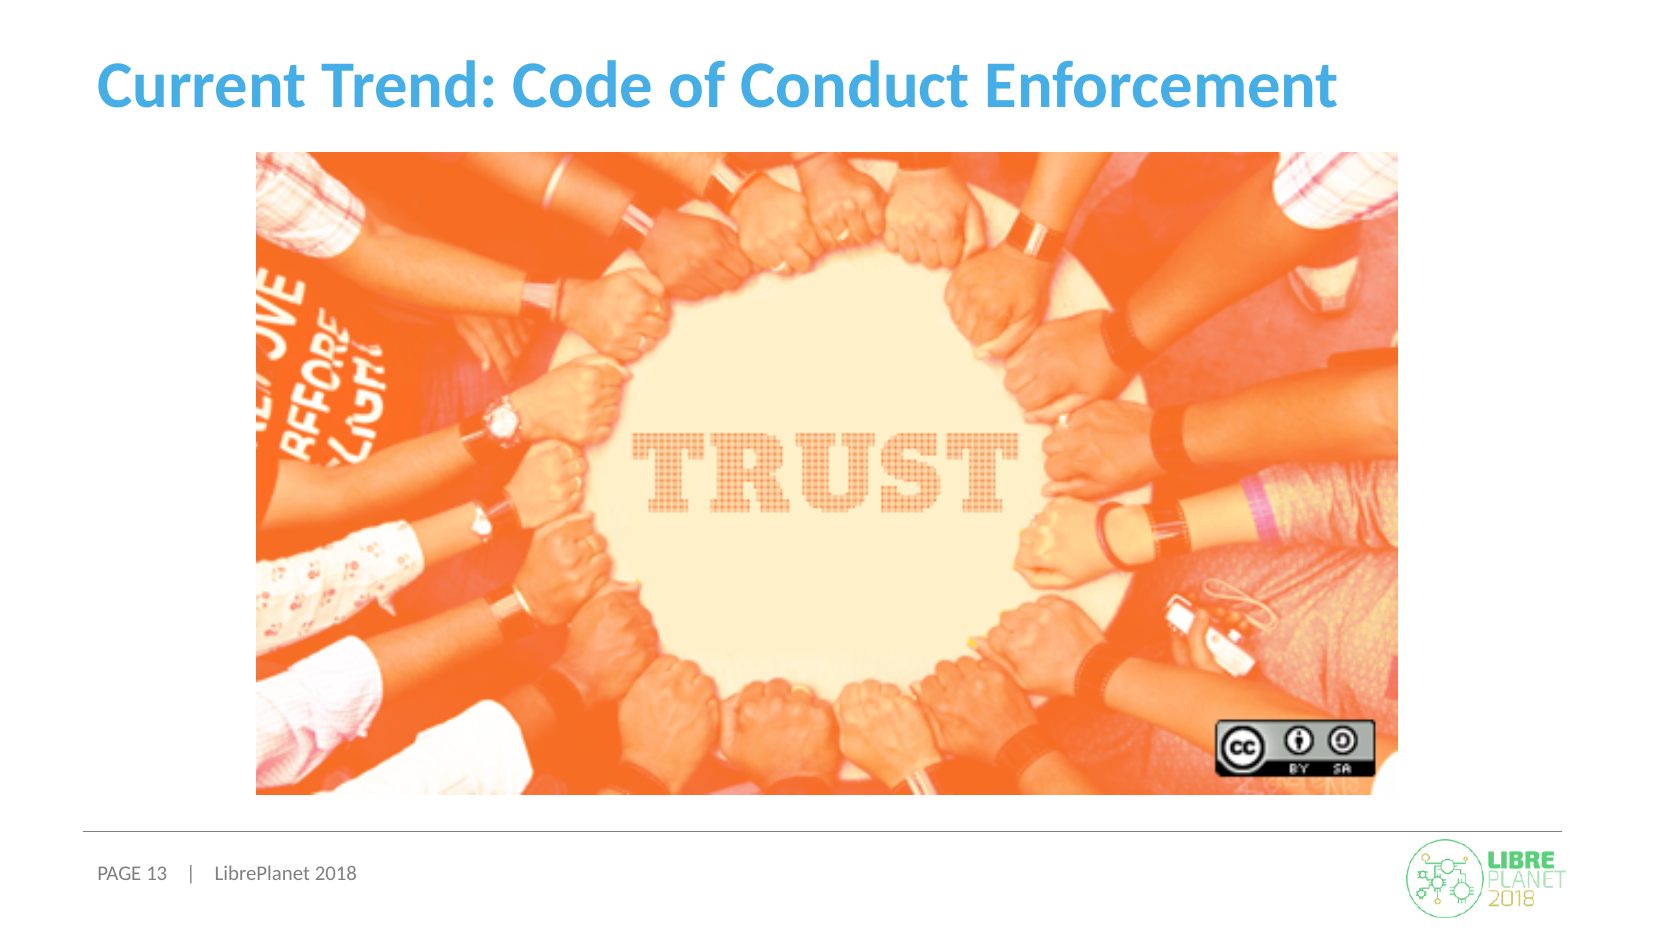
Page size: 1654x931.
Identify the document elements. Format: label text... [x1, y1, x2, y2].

text_box Current Trend: Code of Conduct Enforcement [82, 37, 1571, 125]
picture [1406, 839, 1566, 918]
picture [256, 152, 1398, 796]
